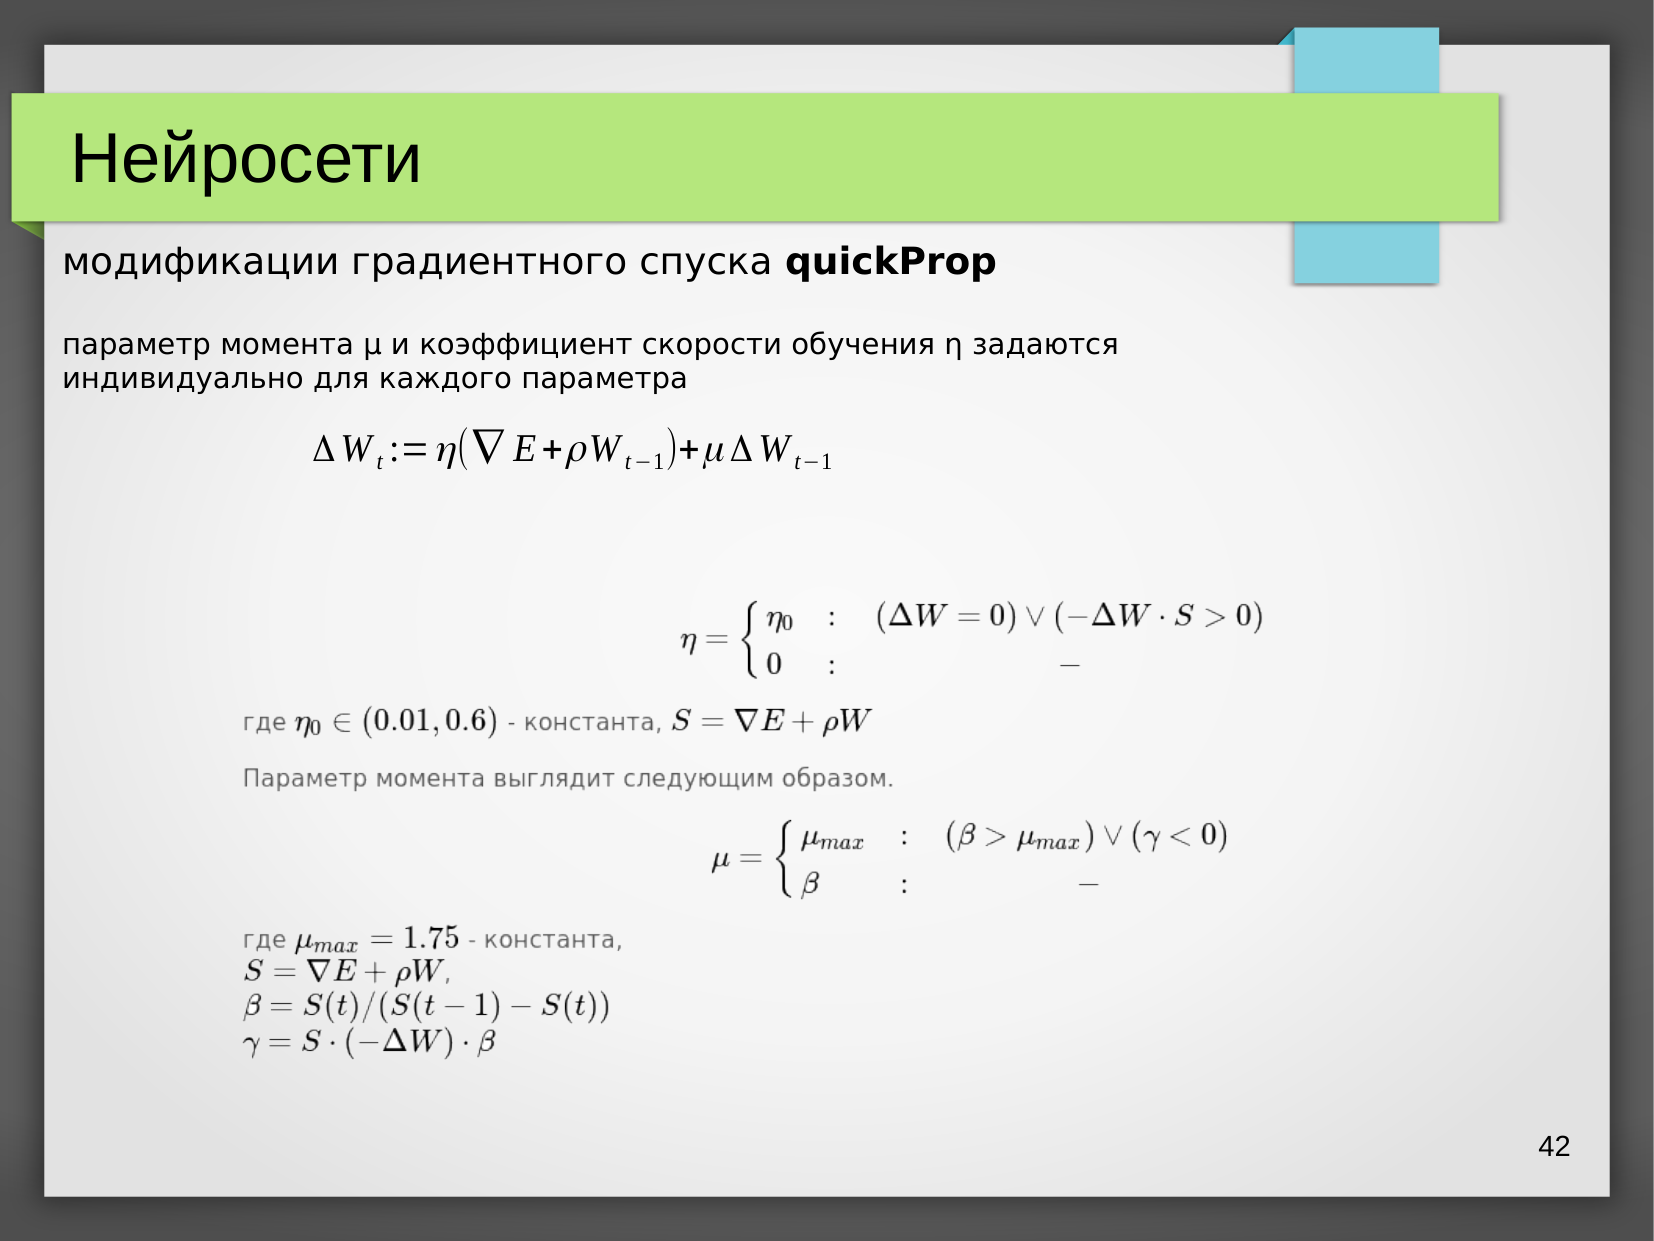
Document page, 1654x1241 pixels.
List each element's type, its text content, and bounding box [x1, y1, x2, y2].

text_box модификации градиентного спуска quickProp параметр момента μ и коэффициент скорости обучения η задаются индивидуально для каждого параметра [47, 232, 1297, 403]
title Нейросети [70, 118, 1205, 199]
chart [305, 425, 839, 477]
picture [0, 0, 1654, 1241]
